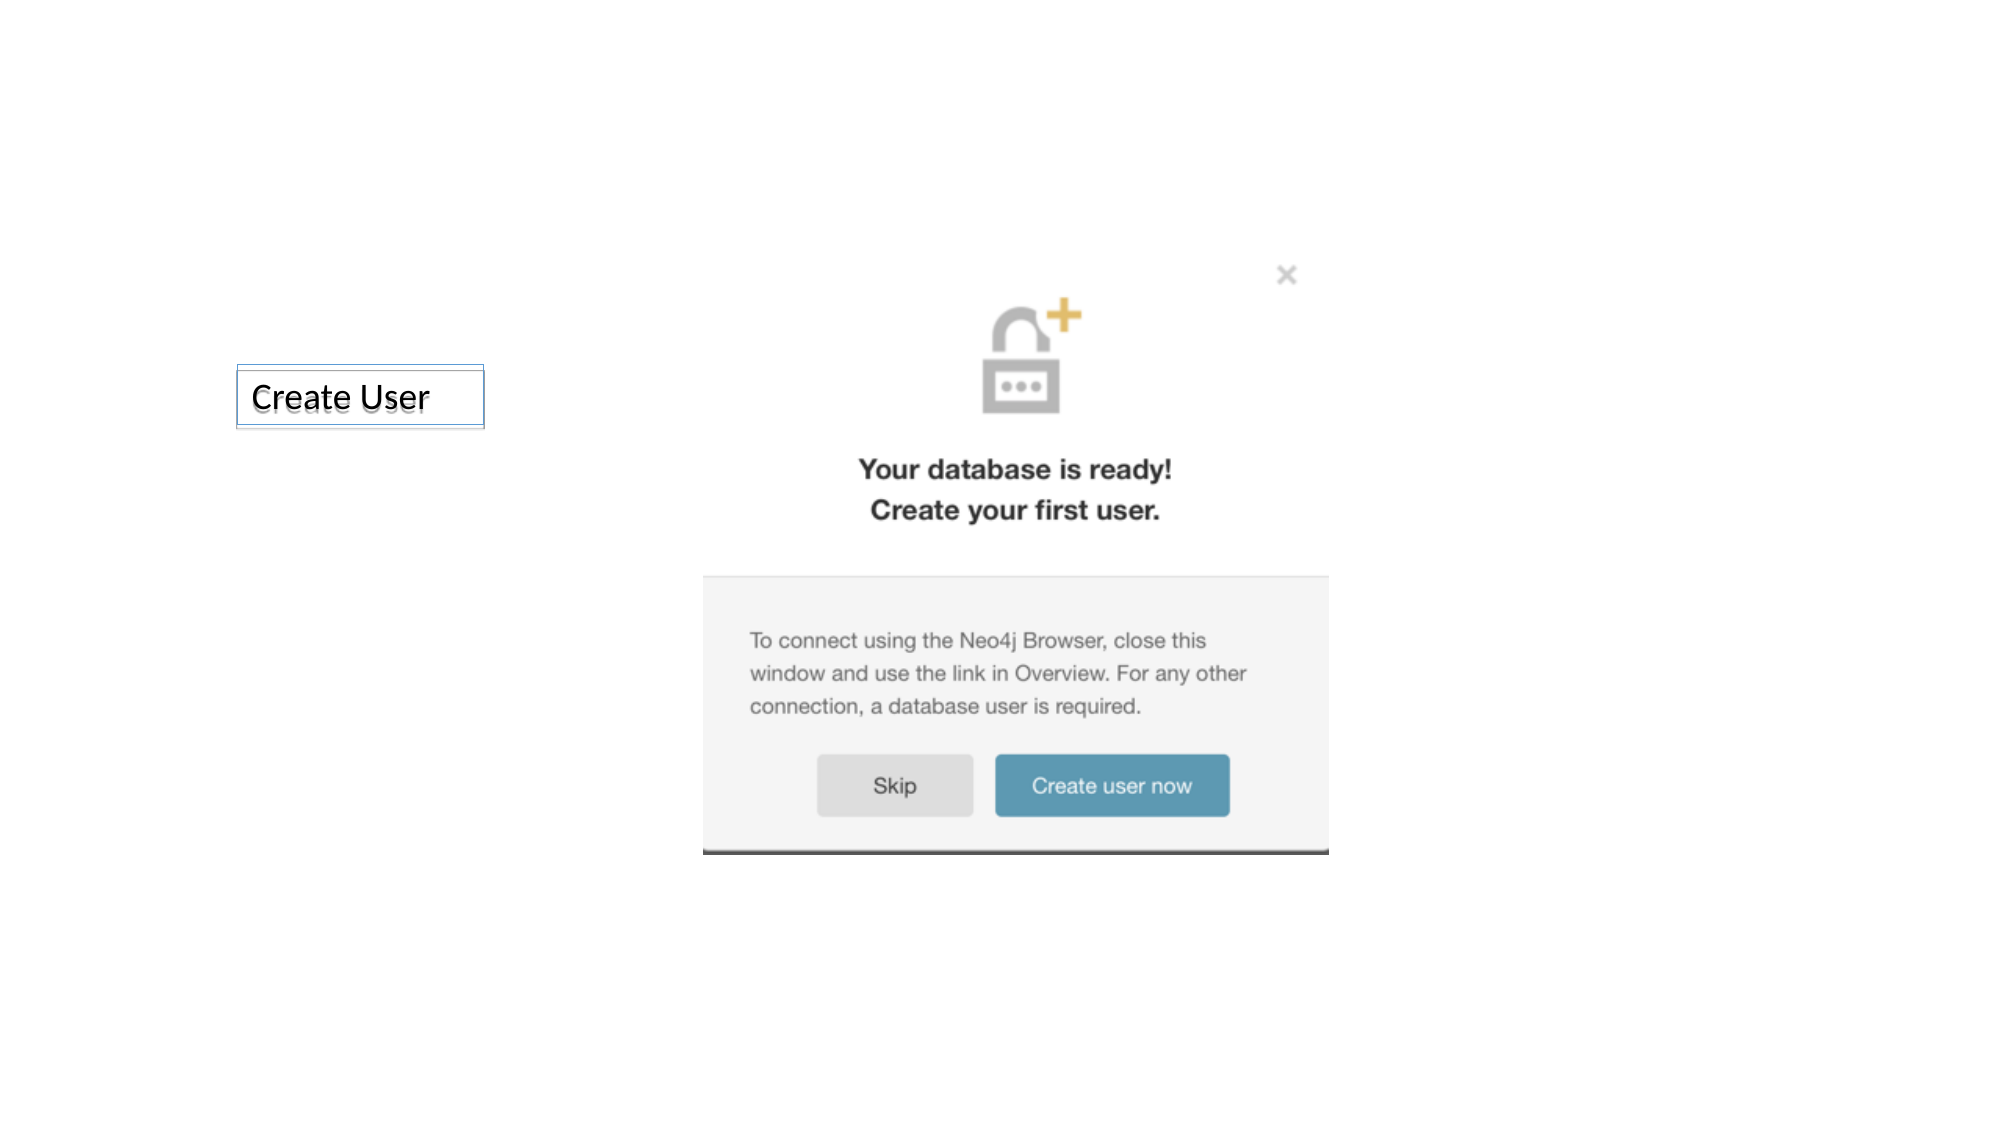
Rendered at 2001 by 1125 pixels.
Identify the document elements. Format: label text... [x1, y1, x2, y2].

picture [703, 238, 1329, 855]
text_box Create User [237, 364, 484, 425]
